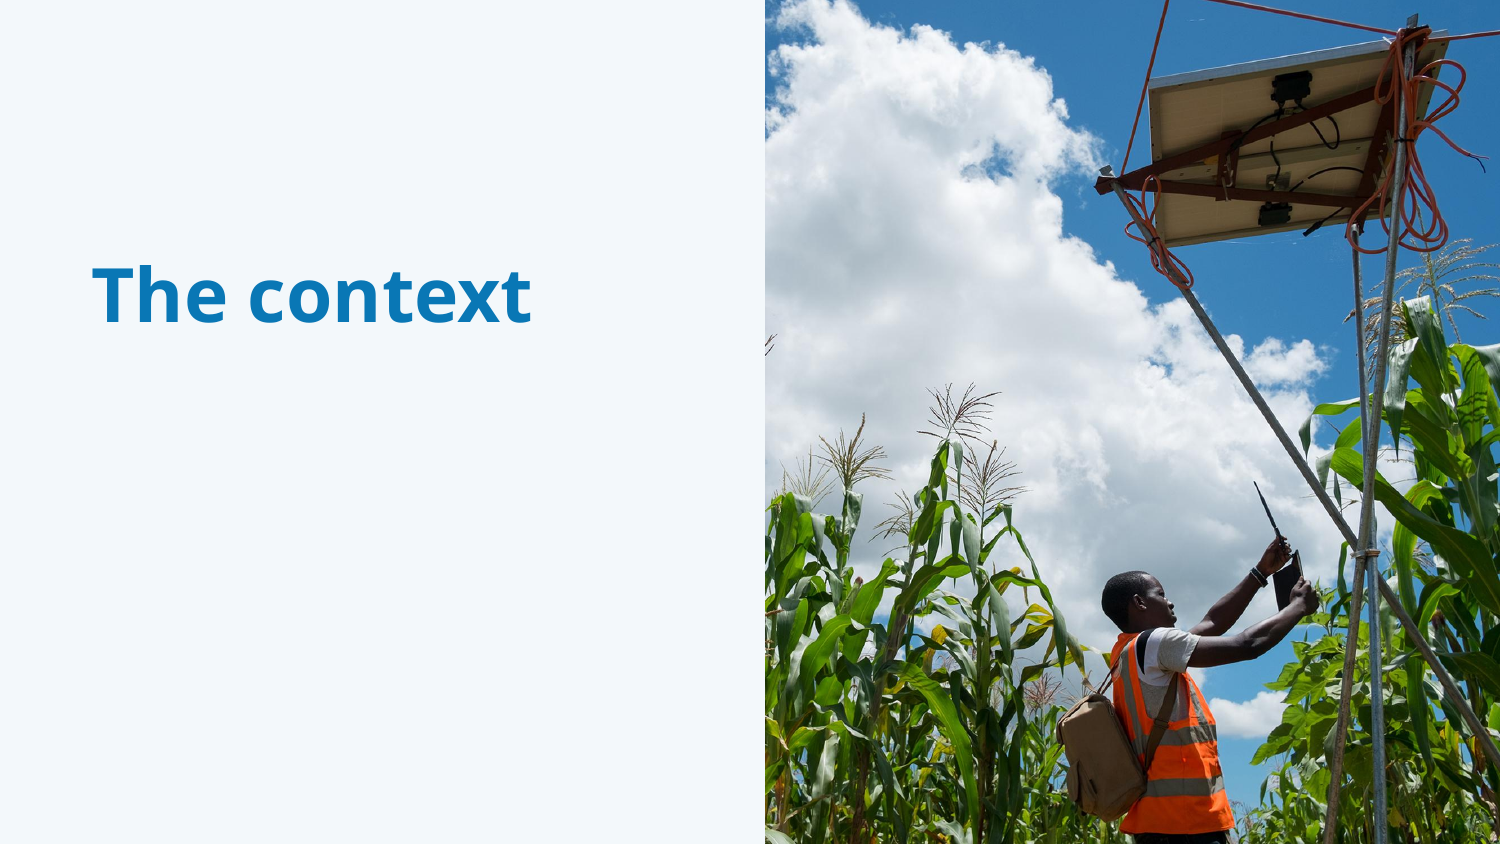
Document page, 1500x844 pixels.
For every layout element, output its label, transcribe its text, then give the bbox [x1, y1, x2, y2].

picture [765, 0, 1500, 844]
text_box The context [76, 219, 693, 359]
